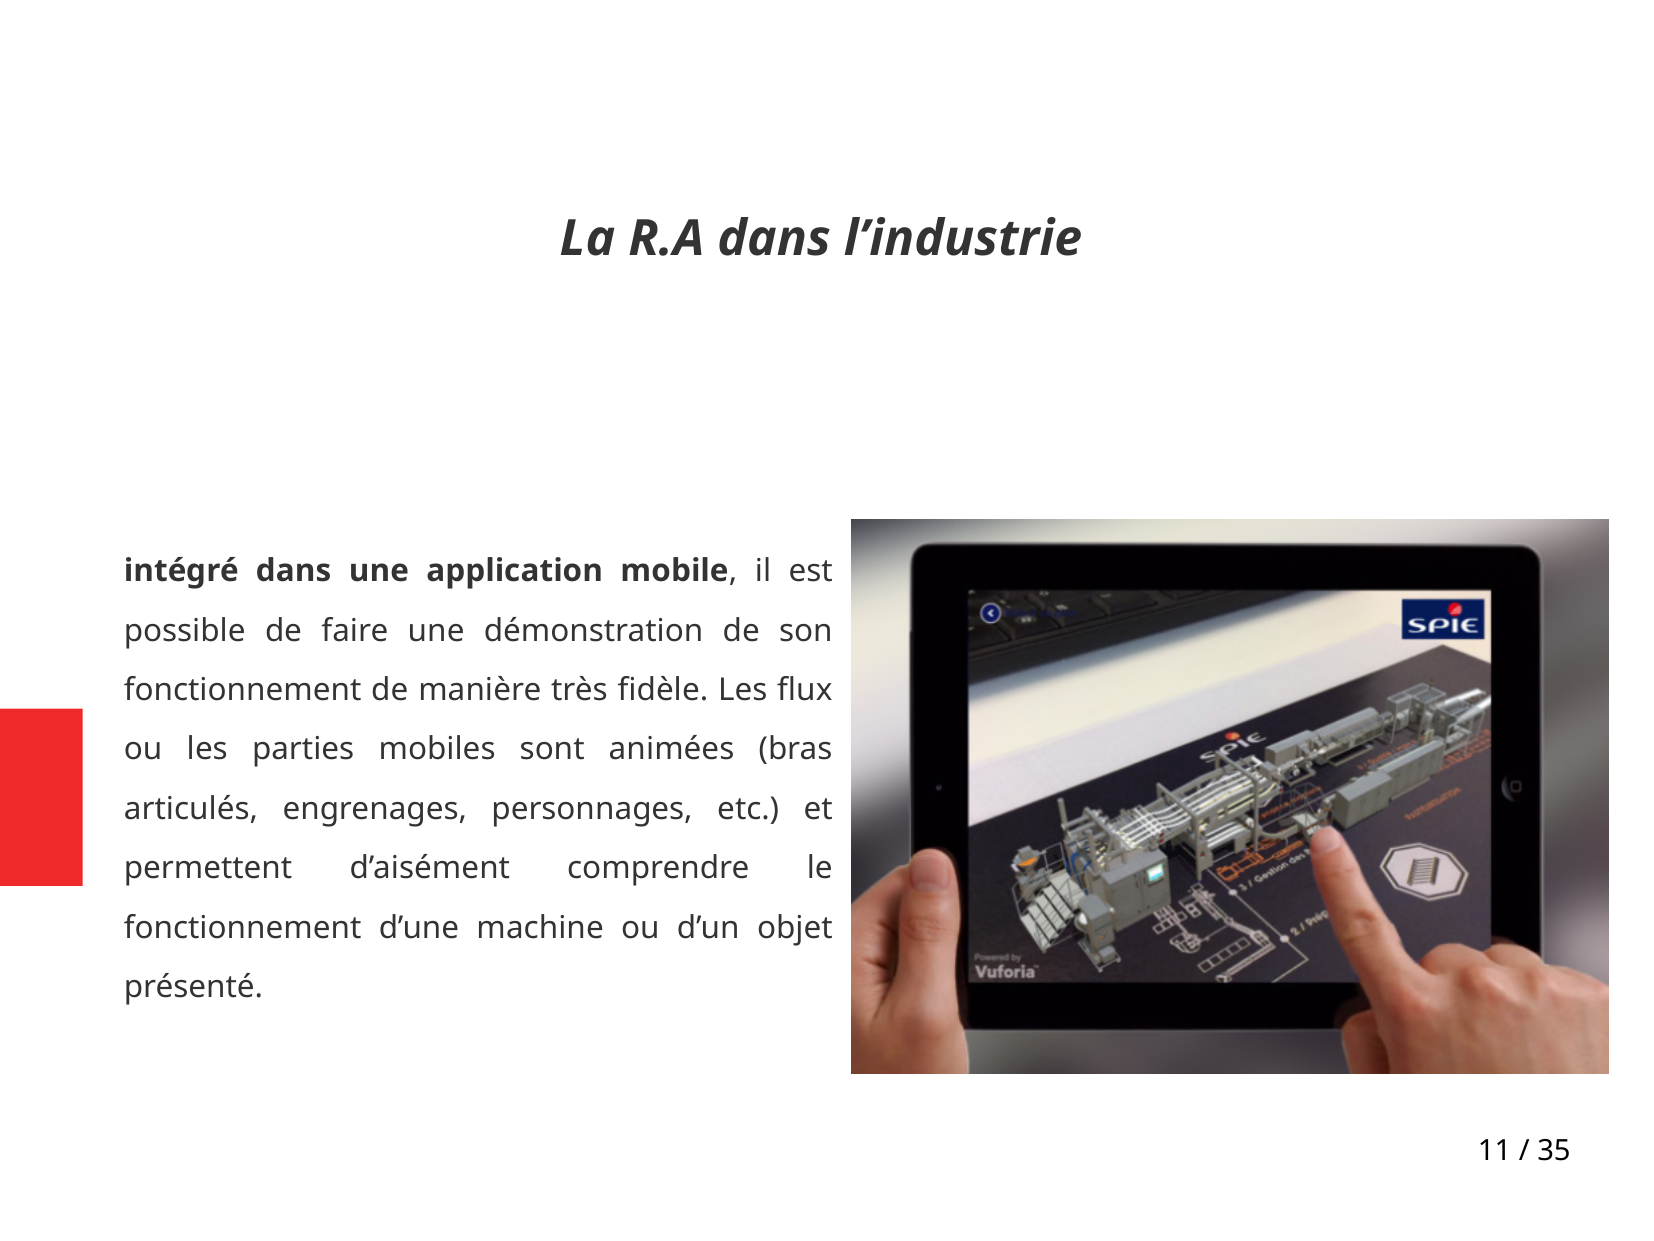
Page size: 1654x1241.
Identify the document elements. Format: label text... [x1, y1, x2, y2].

title La R.A dans l’industrie [118, 118, 1524, 355]
picture [851, 519, 1609, 1074]
list intégré dans une application mobile, il est possible de faire une démonstration de son fonctionnement de manière très fidèle. Les flux ou les parties mobiles sont animées (bras articulés, engrenages, personnages, etc.) et permettent d’aisément comprendre le fonctionnement d’une machine ou d’un objet présenté. [124, 531, 833, 1016]
